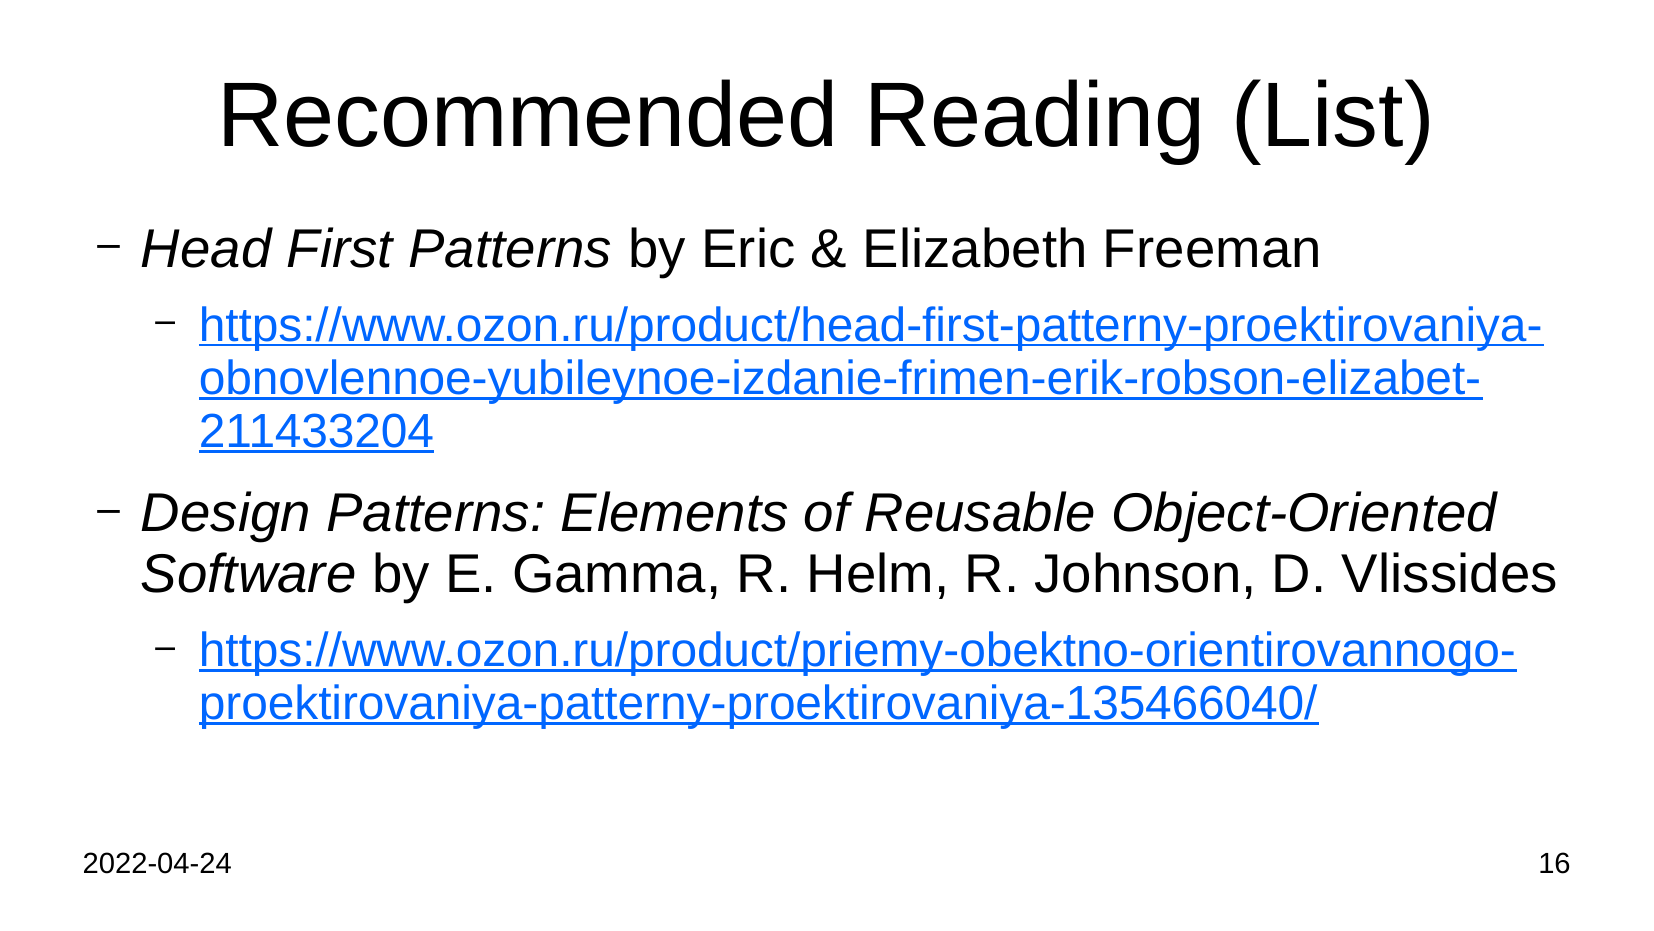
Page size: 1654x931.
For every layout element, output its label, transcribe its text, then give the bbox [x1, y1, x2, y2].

list [82, 217, 1571, 758]
title Recommended Reading (List) [82, 37, 1571, 193]
